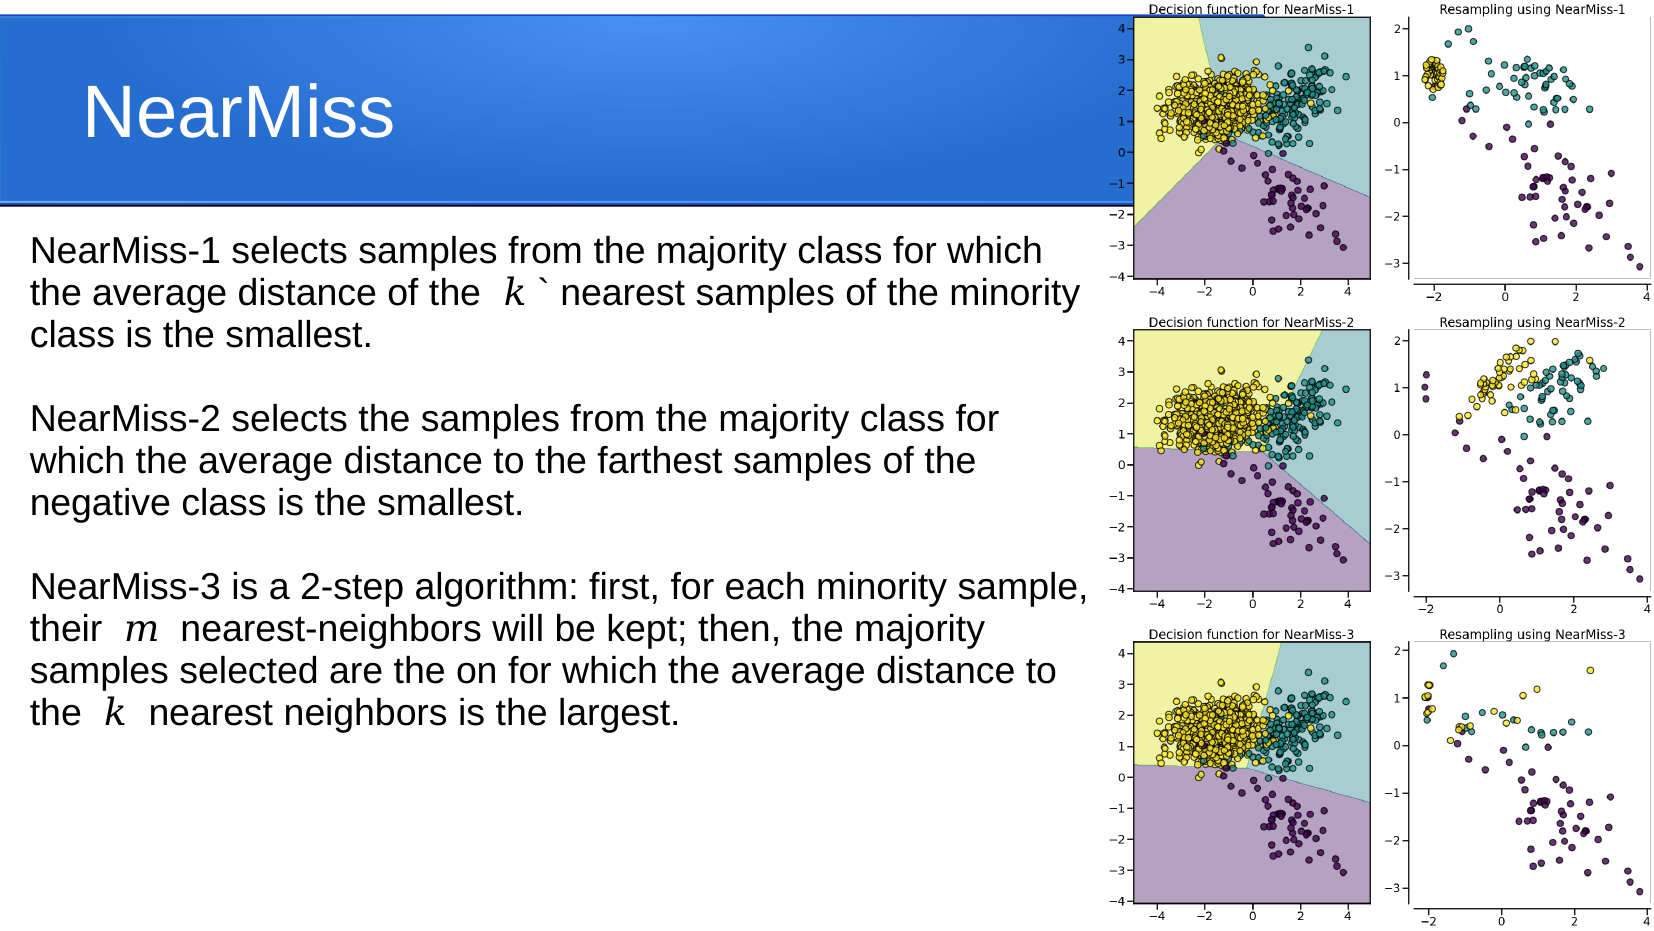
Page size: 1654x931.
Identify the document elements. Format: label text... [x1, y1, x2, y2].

text_box NearMiss-1 selects samples from the majority class for which the average distance of the 𝑘 ` nearest samples of the minority class is the smallest. NearMiss-2 selects the samples from the majority class for which the average distance to the farthest samples of the negative class is the smallest. NearMiss-3 is a 2-step algorithm: first, for each minority sample, their 𝑚 nearest-neighbors will be kept; then, the majority samples selected are the on for which the average distance to the 𝑘 nearest neighbors is the largest. [15, 222, 1104, 931]
picture [1104, 0, 1654, 931]
title NearMiss [82, 35, 1104, 189]
